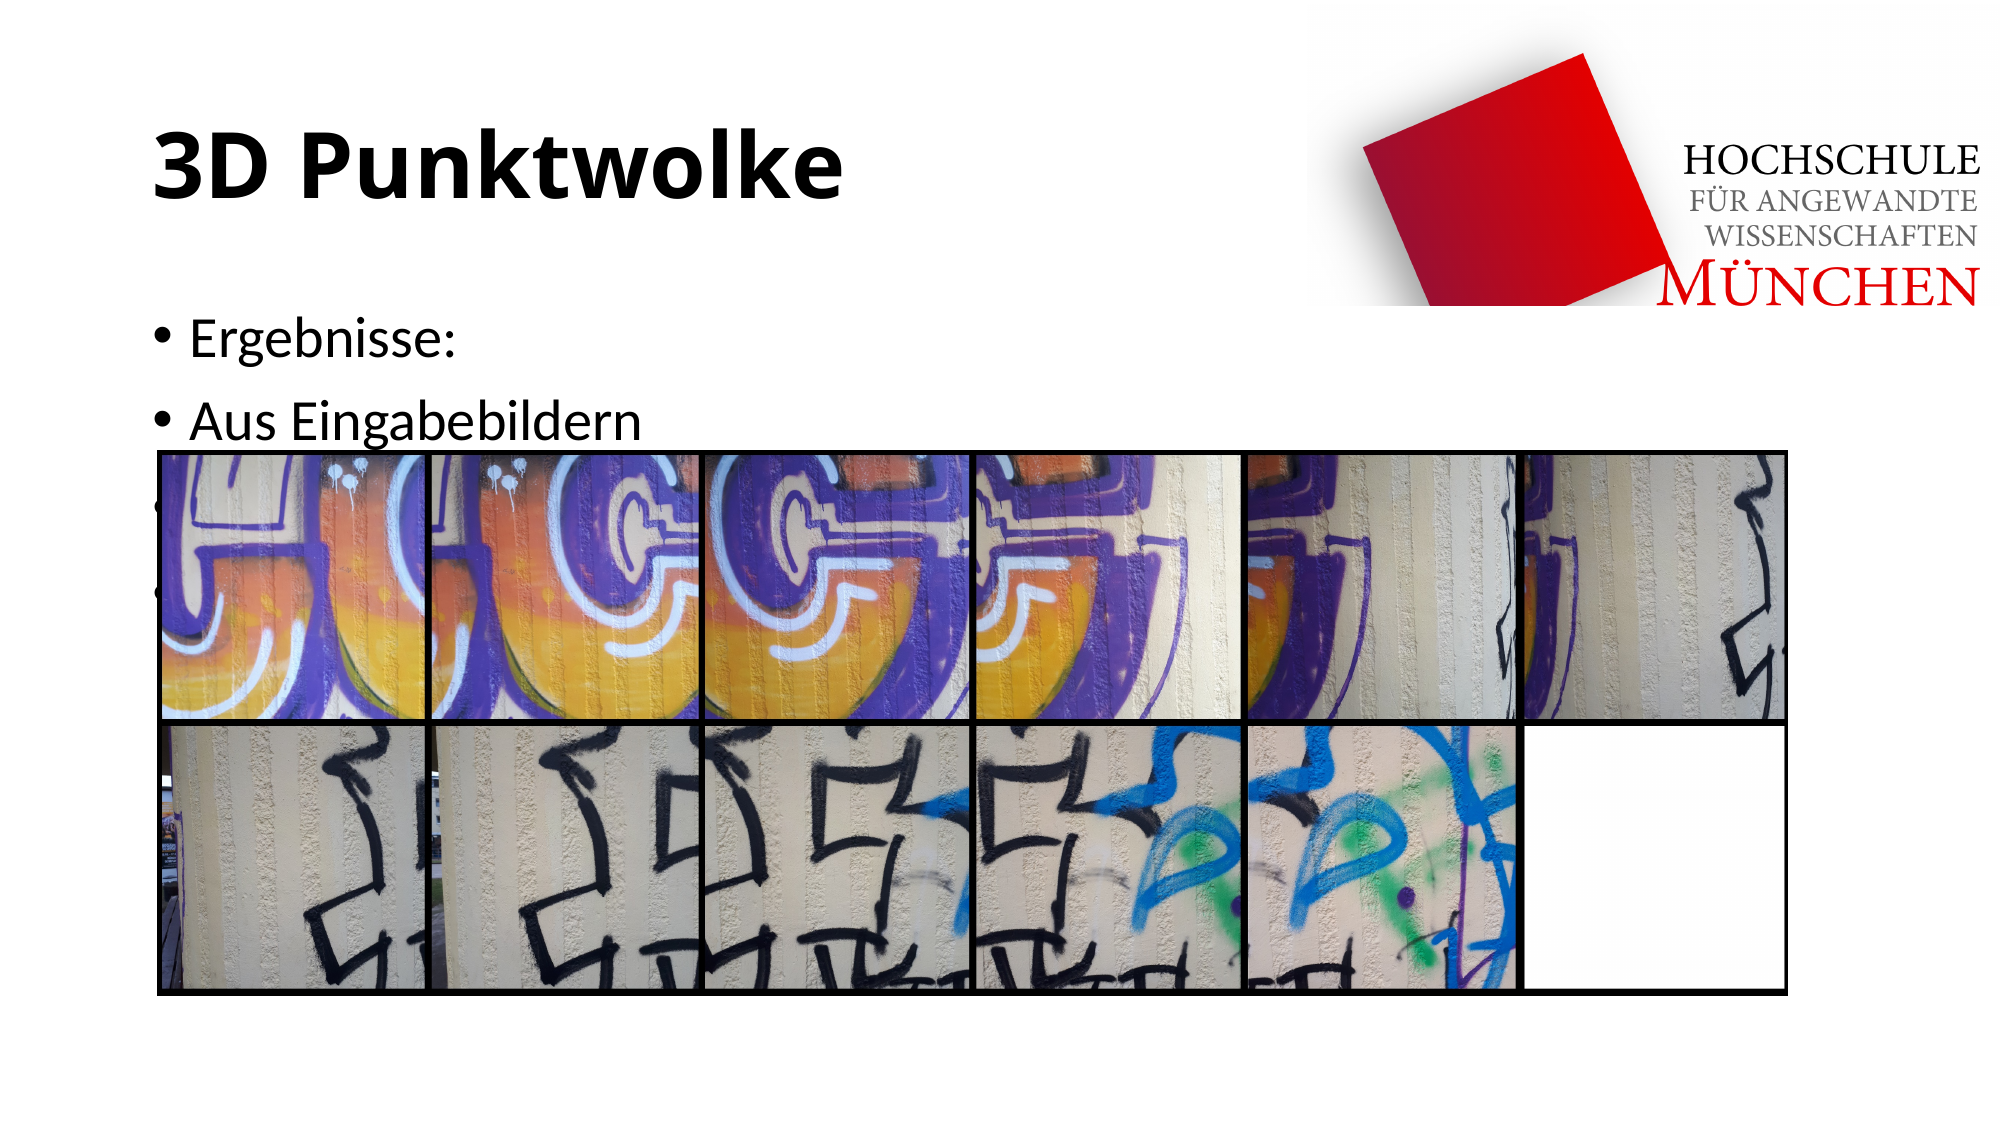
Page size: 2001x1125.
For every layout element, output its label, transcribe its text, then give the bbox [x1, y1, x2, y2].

picture [157, 450, 1788, 996]
title 3D Punktwolke [137, 59, 1863, 278]
list Ergebnisse: Aus Eingabebildern [137, 299, 1863, 1014]
